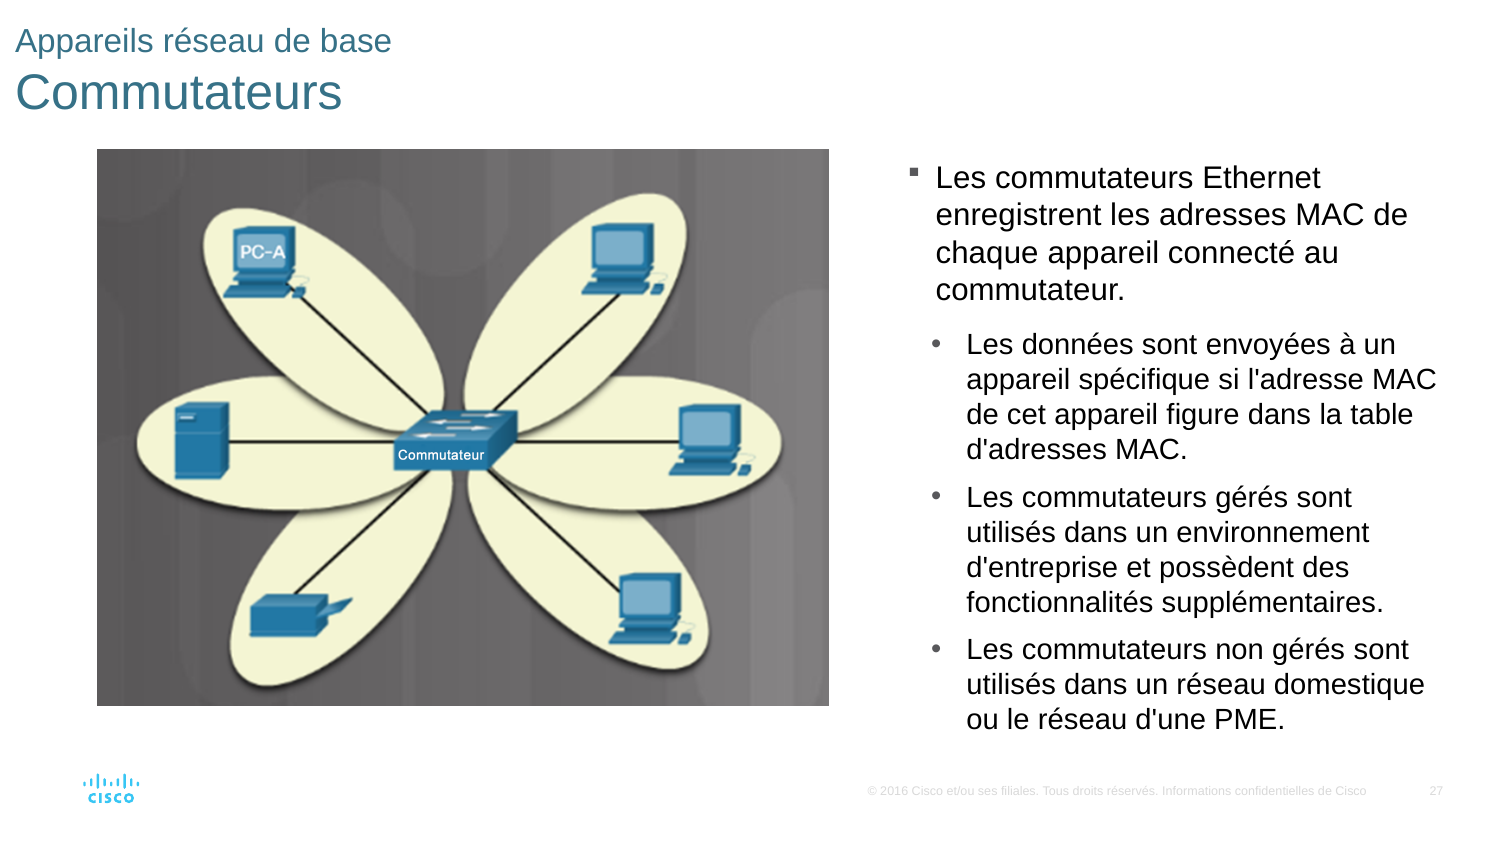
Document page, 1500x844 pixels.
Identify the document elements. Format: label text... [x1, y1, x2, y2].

list Les commutateurs Ethernet enregistrent les adresses MAC de chaque appareil connecté au commutateur. Les données sont envoyées à un appareil spécifique si l'adresse MAC de cet appareil figure dans la table d'adresses MAC. Les commutateurs gérés sont utilisés dans un environnement d'entreprise et possèdent des fonctionnalités supplémentaires. Les commutateurs non gérés sont utilisés dans un réseau domestique ou le réseau d'une PME. [892, 149, 1469, 832]
title Appareils réseau de base Commutateurs [0, 7, 1500, 132]
picture [97, 149, 829, 707]
